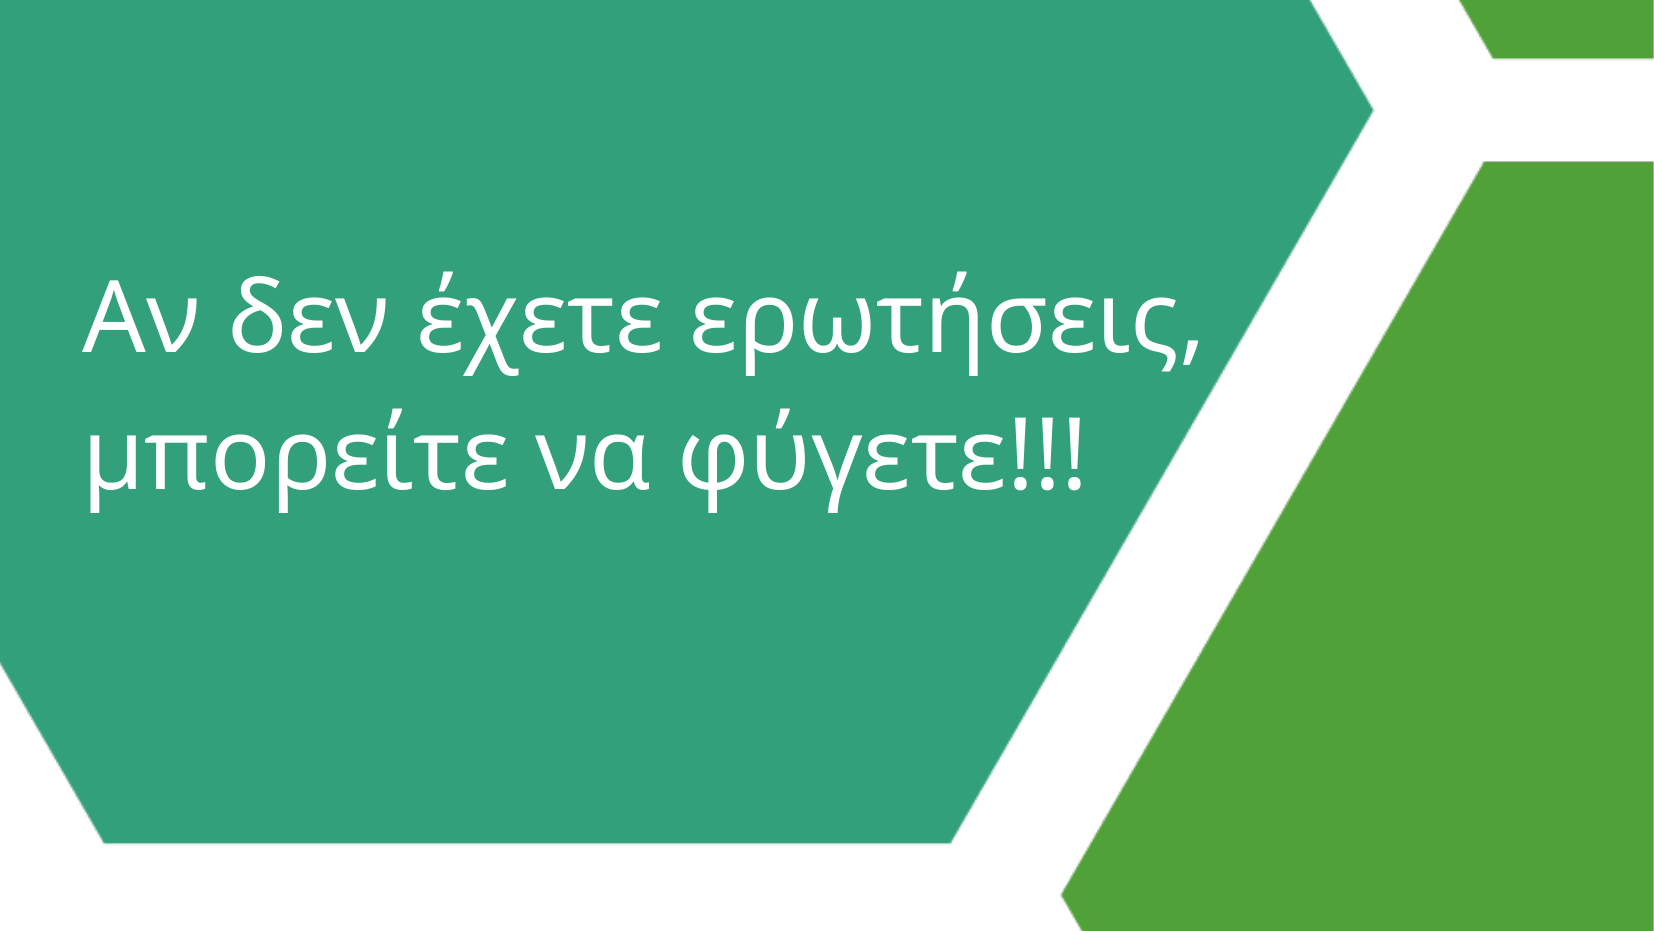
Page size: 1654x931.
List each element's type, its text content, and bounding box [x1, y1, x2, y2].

title Αν δεν έχετε ερωτήσεις, μπορείτε να φύγετε!!! [82, 249, 1218, 515]
picture [0, 0, 1654, 931]
